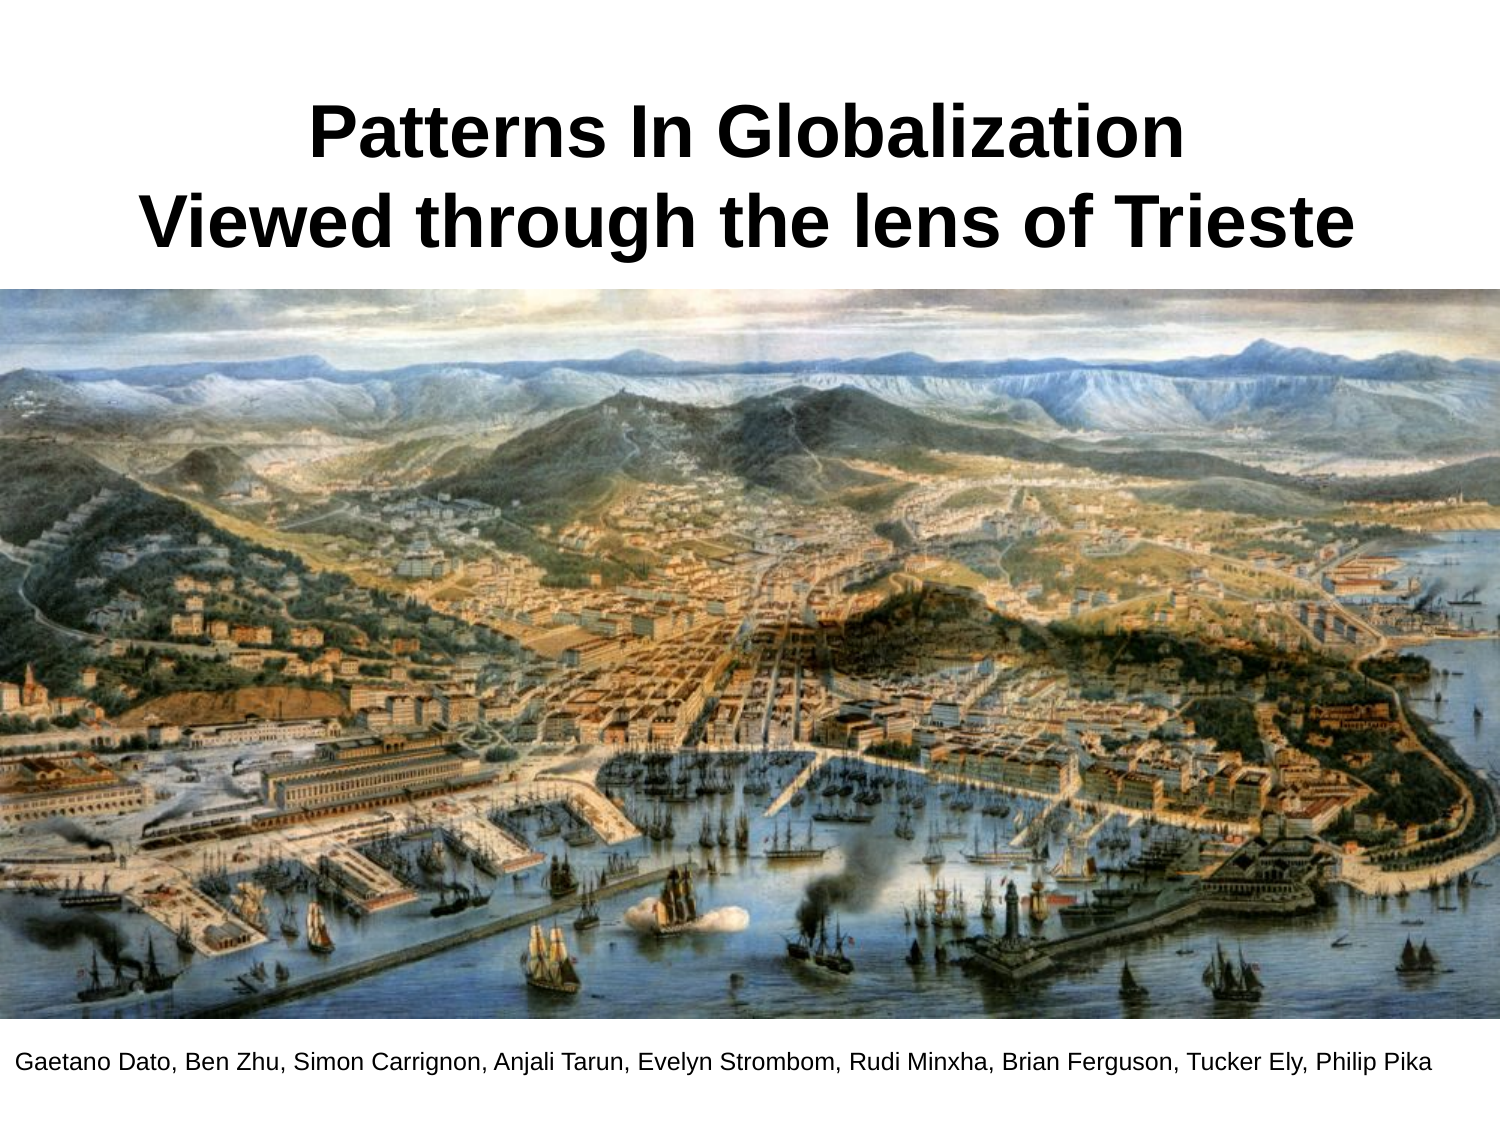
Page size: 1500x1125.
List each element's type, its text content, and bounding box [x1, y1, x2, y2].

text_box Patterns In Globalization Viewed through the lens of Trieste [112, 75, 1383, 273]
picture [0, 289, 1500, 1019]
text_box Gaetano Dato, Ben Zhu, Simon Carrignon, Anjali Tarun, Evelyn Strombom, Rudi Minxha, Brian Ferguson, Tucker Ely, Philip Pika [0, 1026, 1460, 1125]
